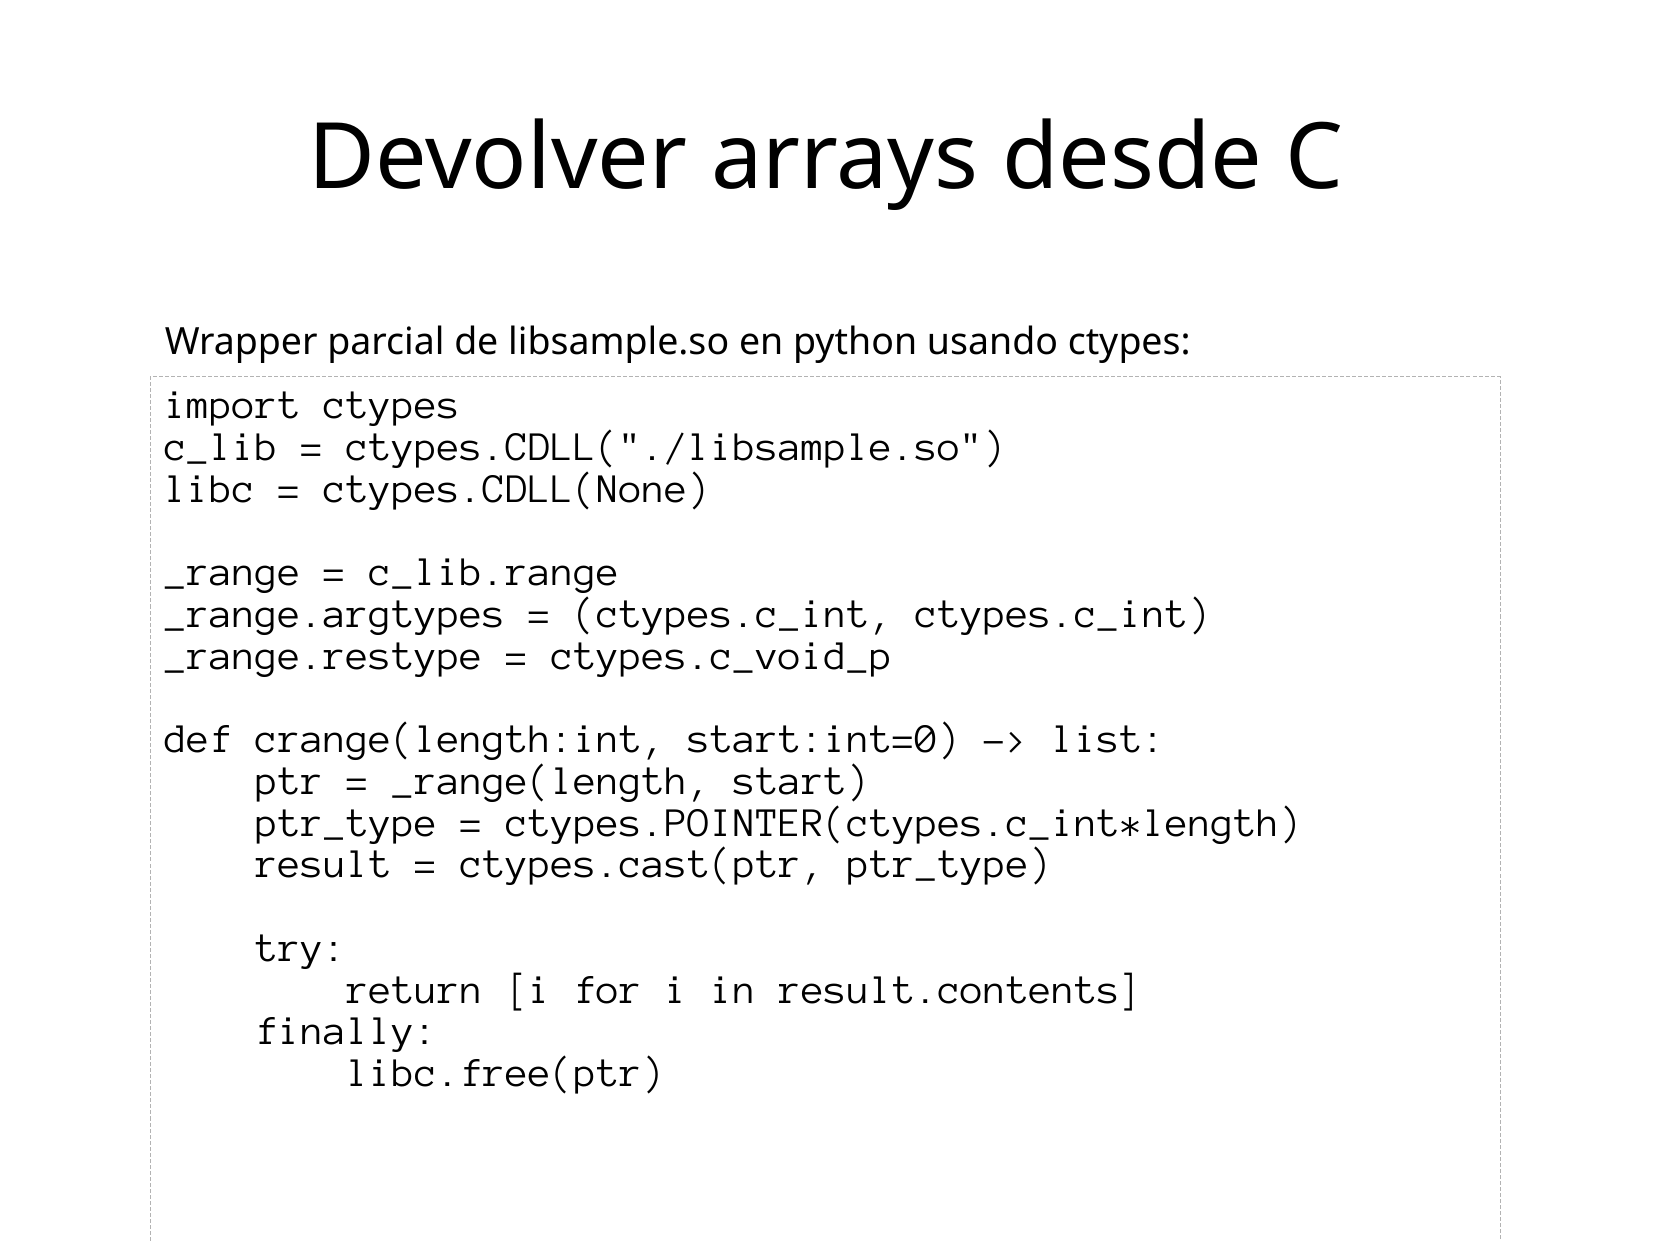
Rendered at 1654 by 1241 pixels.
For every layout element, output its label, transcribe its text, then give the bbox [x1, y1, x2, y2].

title Devolver arrays desde C [82, 49, 1571, 257]
text_box Wrapper parcial de libsample.so en python usando ctypes: [150, 307, 1115, 367]
text_box import ctypes c_lib = ctypes.CDLL("./libsample.so") libc = ctypes.CDLL(None) _range = c_lib.range _range.argtypes = (ctypes.c_int, ctypes.c_int) _range.restype = ctypes.c_void_p def crange(length:int, start:int=0) -> list: ptr = _range(length, start) ptr_type = ctypes.POINTER(ctypes.c_int*length) result = ctypes.cast(ptr, ptr_type) try: return [i for i in result.contents] finally: libc.free(ptr) [150, 376, 1501, 1102]
